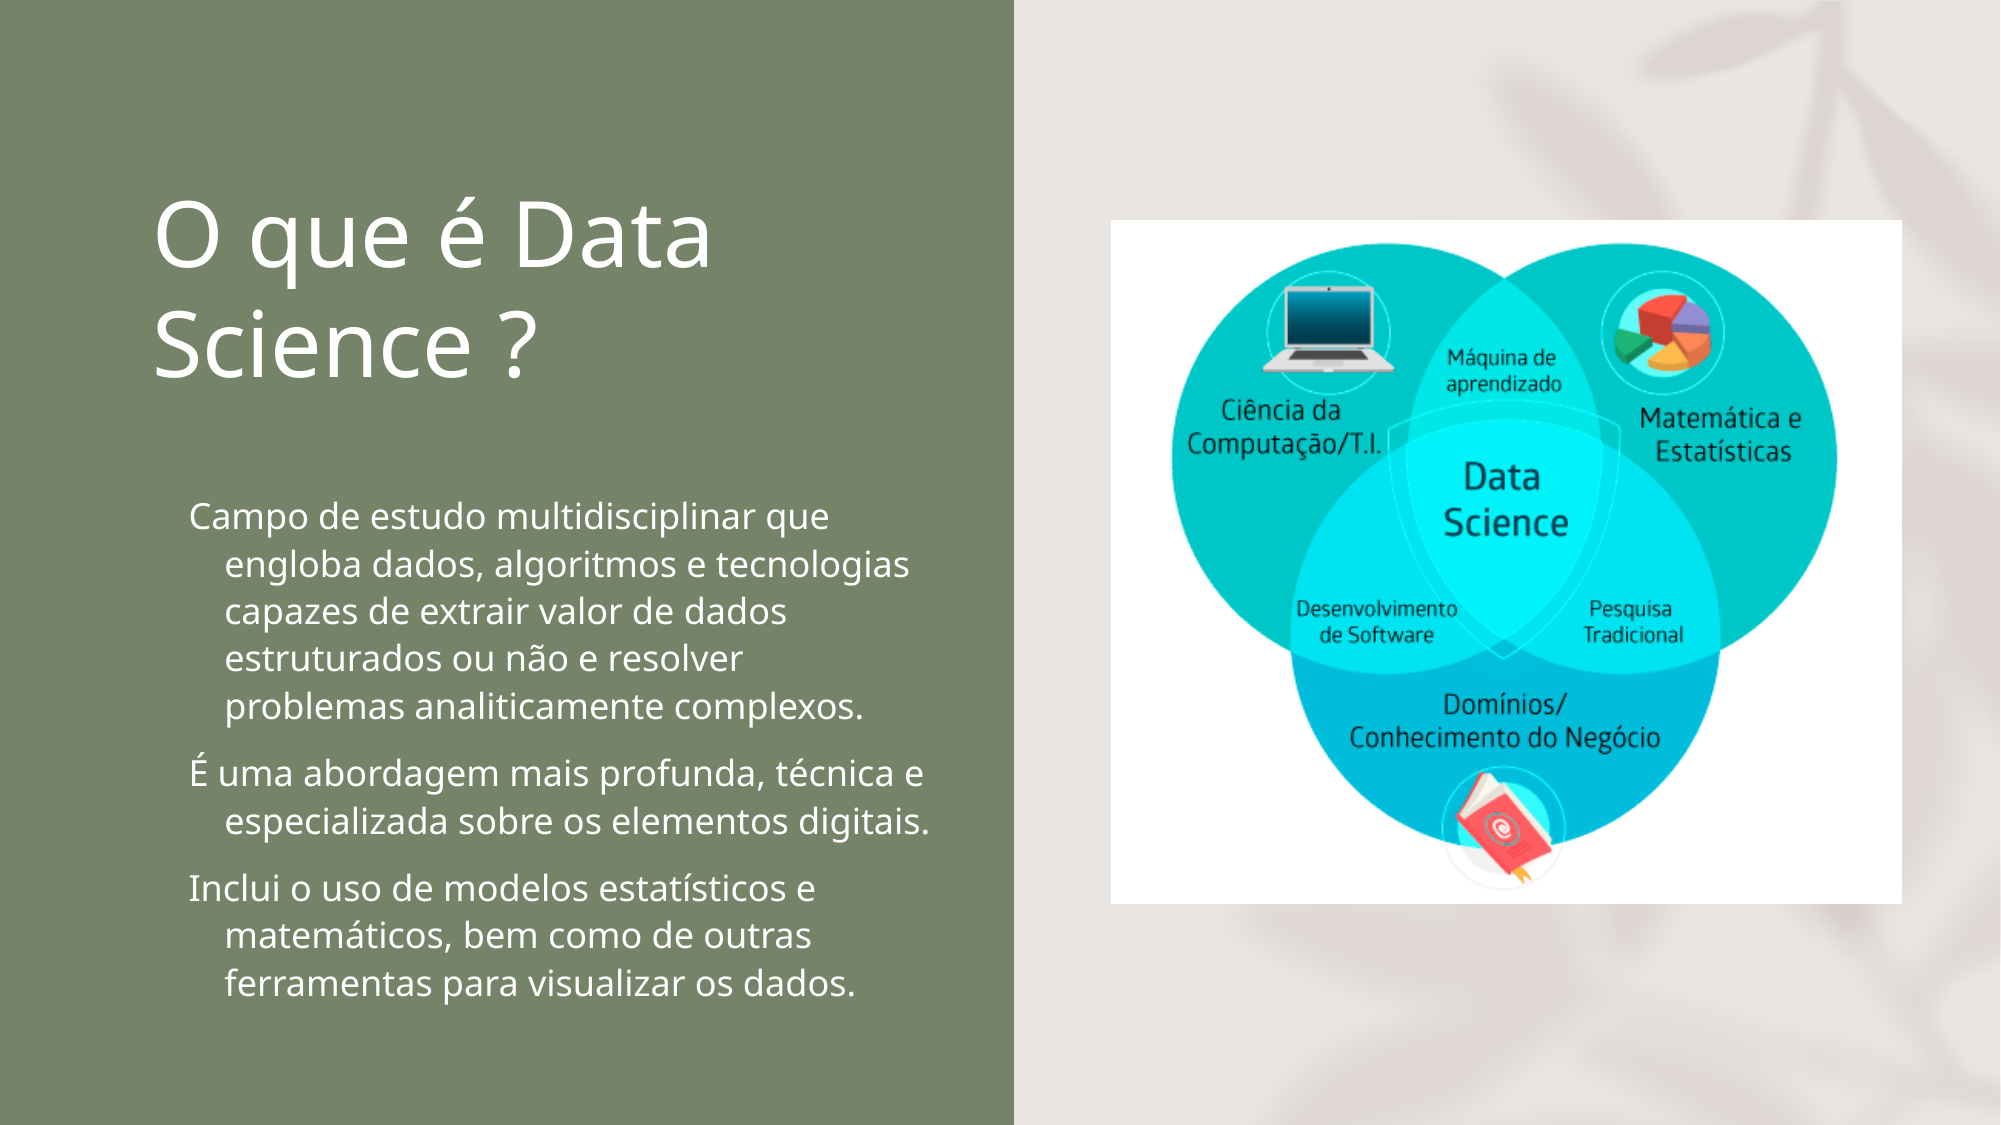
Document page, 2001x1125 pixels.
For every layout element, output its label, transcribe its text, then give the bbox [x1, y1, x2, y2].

title O que é Data Science ? [137, 96, 950, 462]
list Campo de estudo multidisciplinar que engloba dados, algoritmos e tecnologias capazes de extrair valor de dados estruturados ou não e resolver problemas analiticamente complexos. É uma abordagem mais profunda, técnica e especializada sobre os elementos digitais. Inclui o uso de modelos estatísticos e matemáticos, bem como de outras ferramentas para visualizar os dados. [137, 462, 950, 1031]
picture [1111, 0, 2000, 1125]
text_box [0, 0, 1189, 1125]
